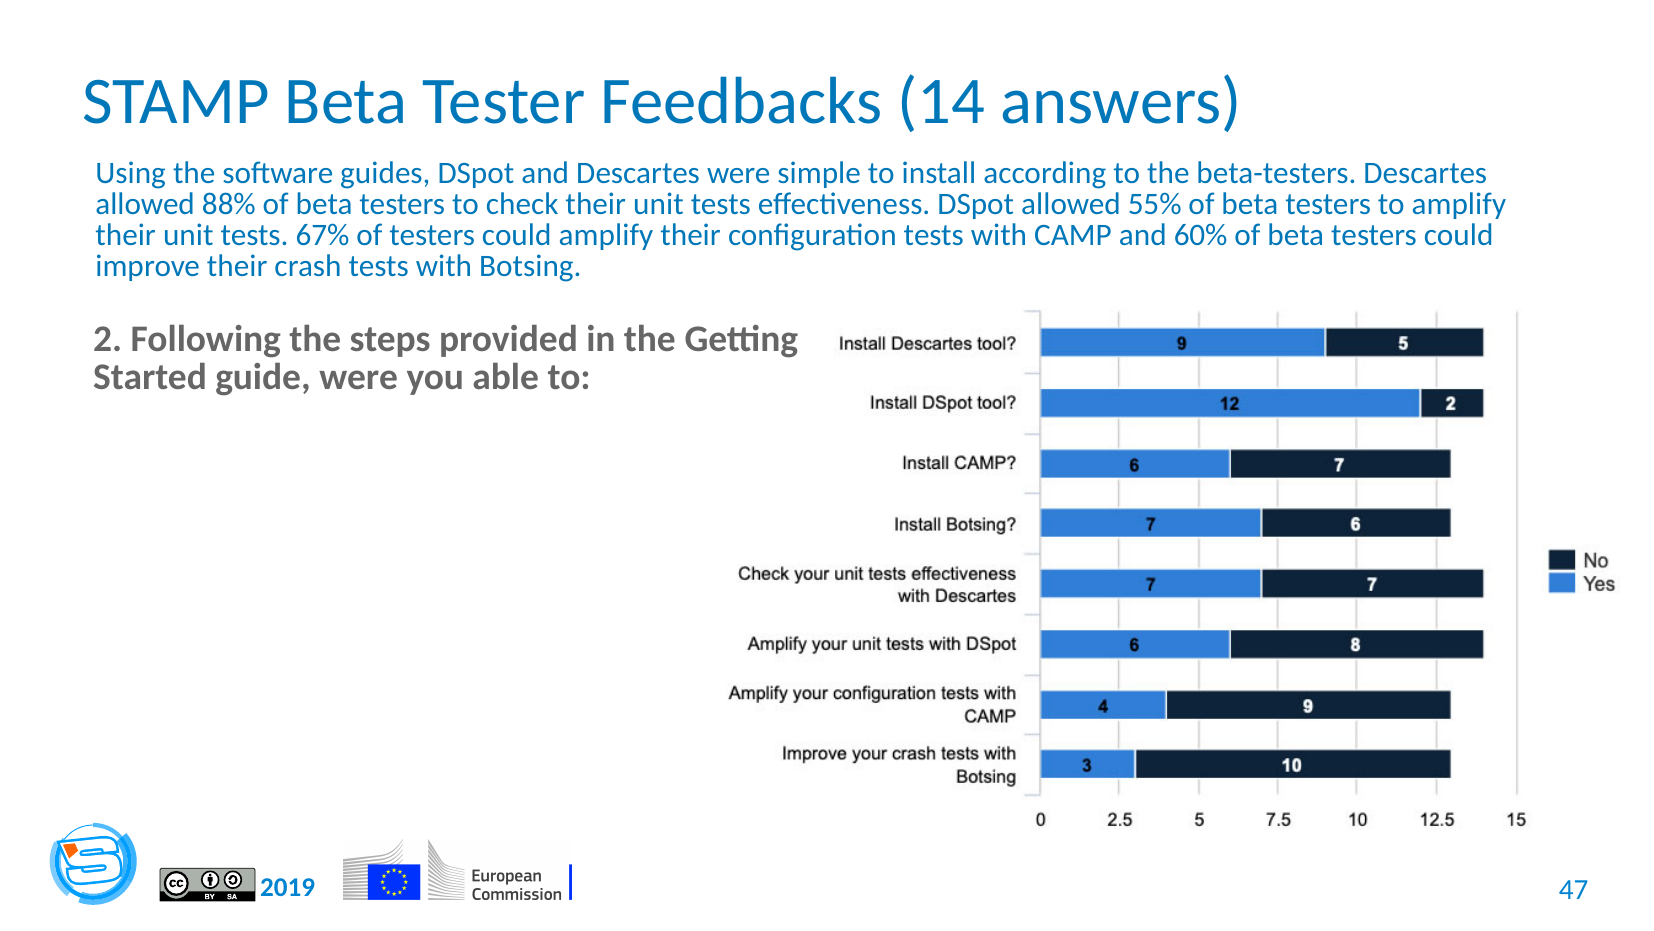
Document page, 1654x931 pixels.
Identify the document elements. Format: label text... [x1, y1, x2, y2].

title STAMP Beta Tester Feedbacks (14 answers) [82, 73, 1563, 145]
picture [657, 277, 1647, 858]
text_box Using the software guides, DSpot and Descartes were simple to install according to the beta-testers. Descartes allowed 88% of beta testers to check their unit tests effectiveness. DSpot allowed 55% of beta testers to amplify their unit tests. 67% of testers could amplify their configuration tests with CAMP and 60% of beta testers could improve their crash tests with Botsing. [86, 152, 1558, 292]
text_box 2. Following the steps provided in the Getting Started guide, were you able to: [84, 290, 855, 432]
picture [343, 839, 572, 900]
